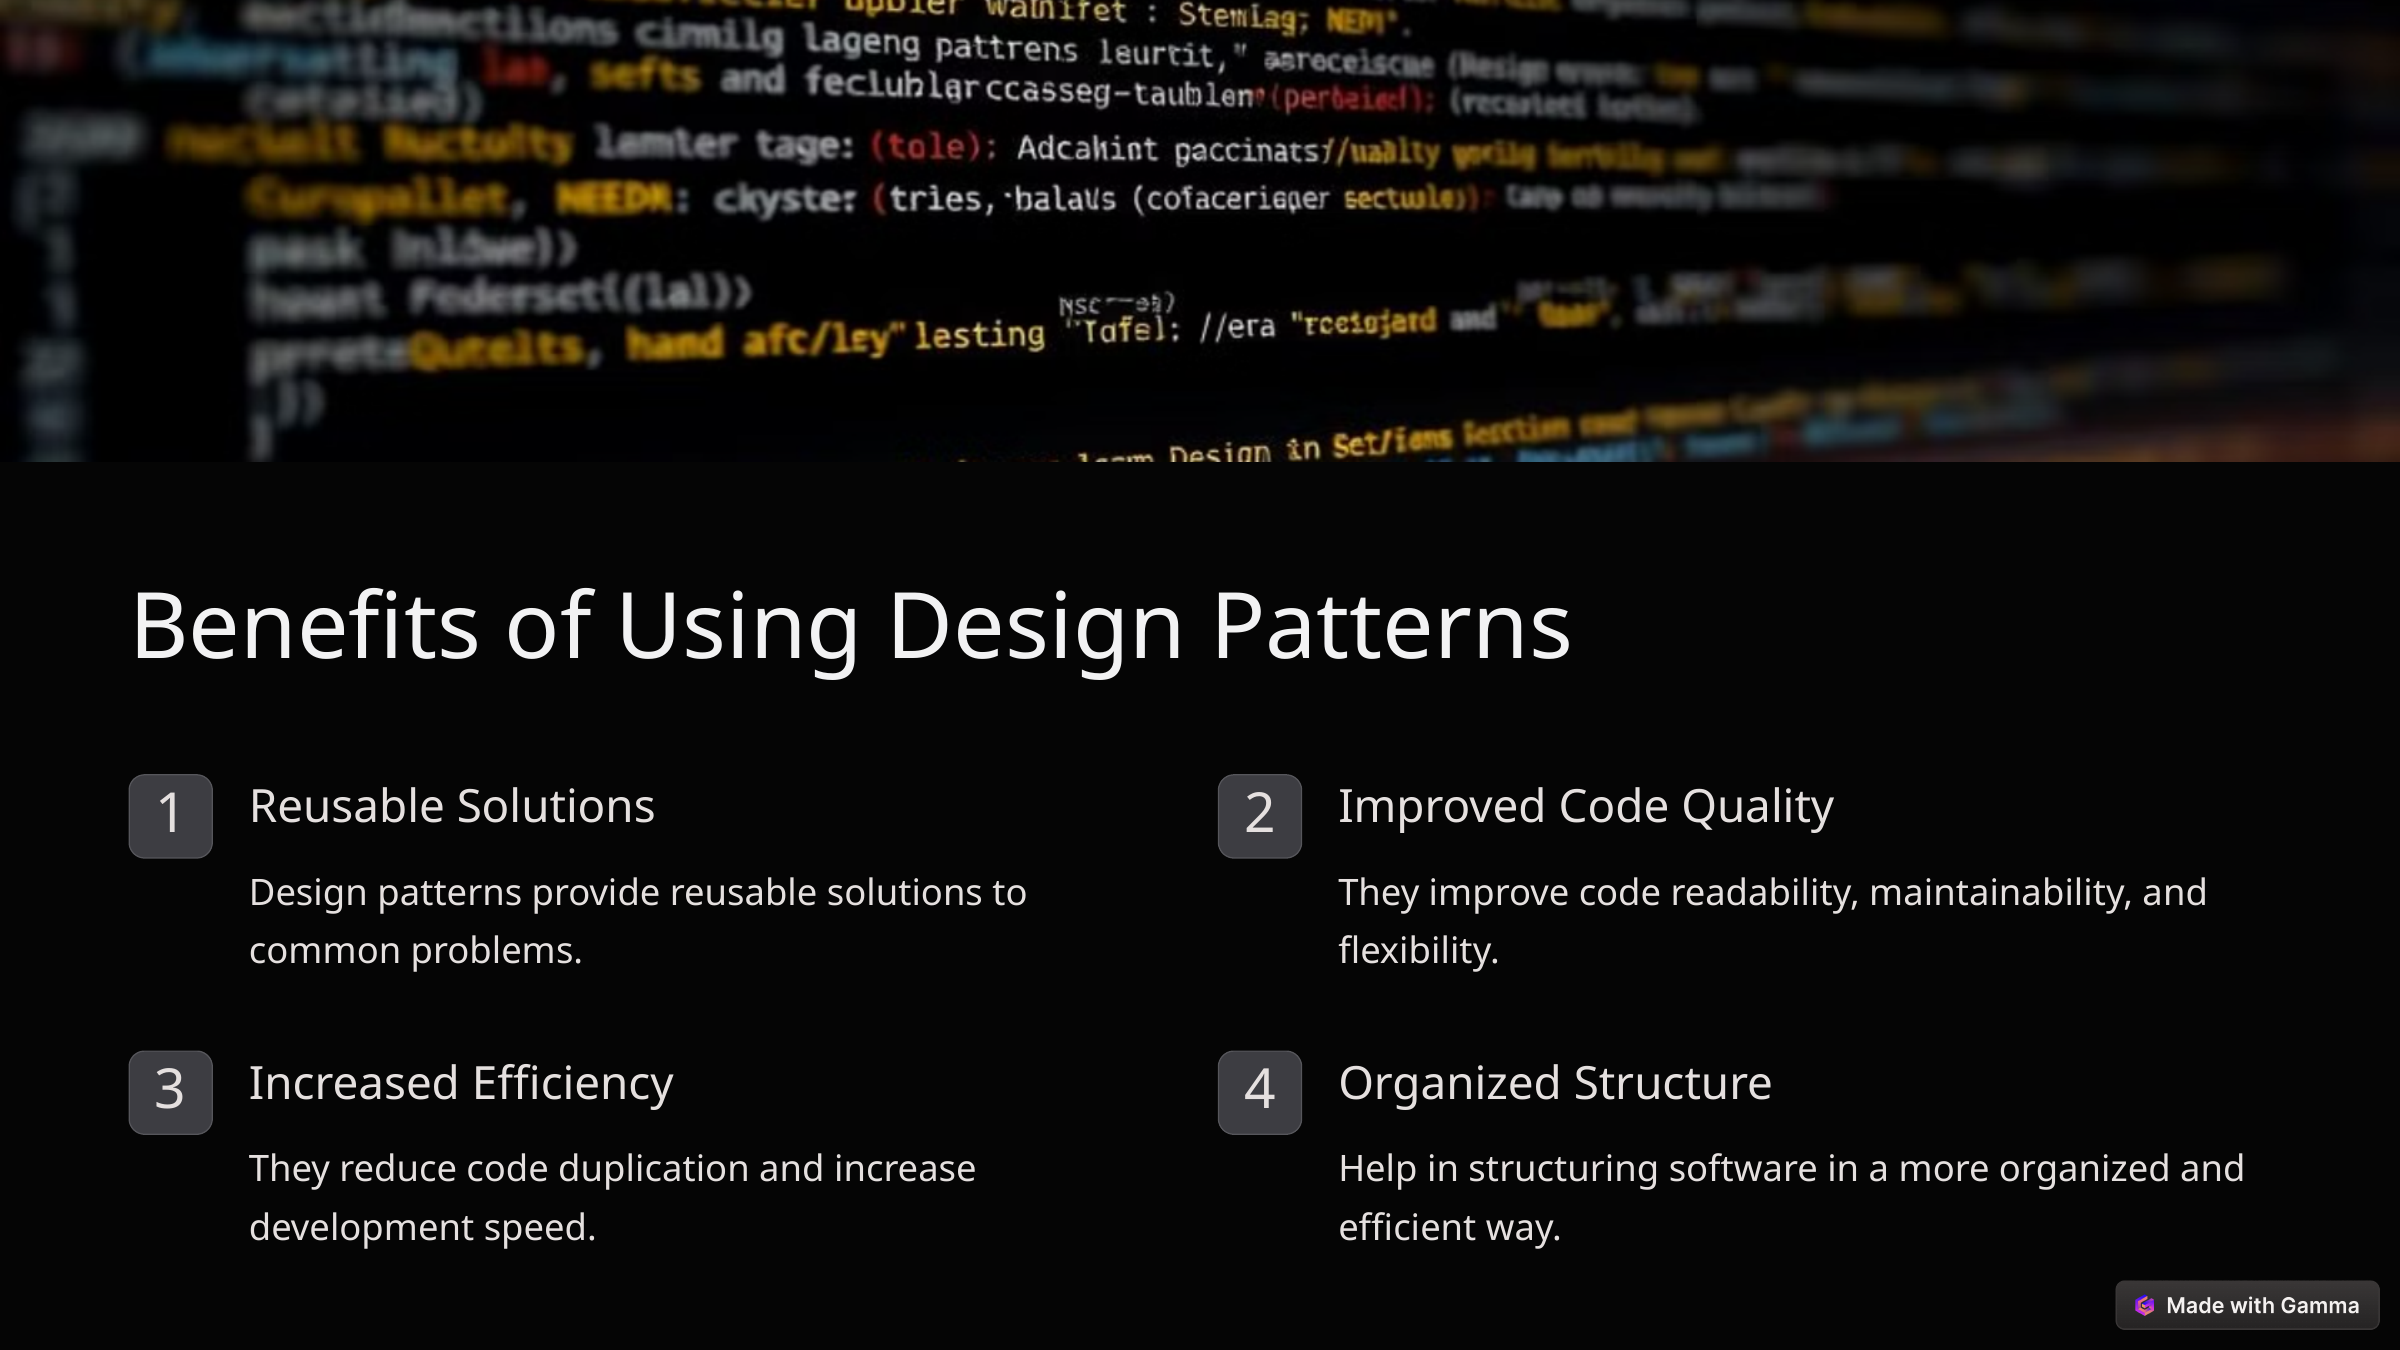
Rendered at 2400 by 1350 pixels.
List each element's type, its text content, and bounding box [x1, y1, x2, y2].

text_box Improved Code Quality [1338, 775, 1868, 833]
text_box 2 [1244, 789, 1276, 844]
text_box Reusable Solutions [249, 775, 710, 833]
text_box Help in structuring software in a more organized and efficient way. [1338, 1131, 2271, 1249]
text_box Benefits of Using Design Patterns [1086, 615, 1114, 652]
text_box Benefits of Using Design Patterns [129, 563, 1616, 678]
text_box Organized Structure [1338, 1051, 1800, 1109]
text_box [1218, 1051, 1302, 1135]
text_box 3 [154, 1065, 187, 1120]
text_box Benefits of Using Design Patterns [819, 615, 847, 652]
text_box 4 [1243, 1065, 1277, 1120]
text_box They improve code readability, maintainability, and flexibility. [1338, 855, 2271, 973]
text_box Increased Efficiency [249, 1051, 710, 1109]
text_box Design patterns provide reusable solutions to common problems. [249, 855, 1182, 973]
text_box [1218, 774, 1302, 858]
text_box They reduce code duplication and increase development speed. [249, 1131, 1182, 1249]
text_box [129, 1051, 213, 1135]
text_box [129, 774, 213, 858]
picture [0, 0, 2400, 462]
text_box 1 [163, 789, 179, 844]
